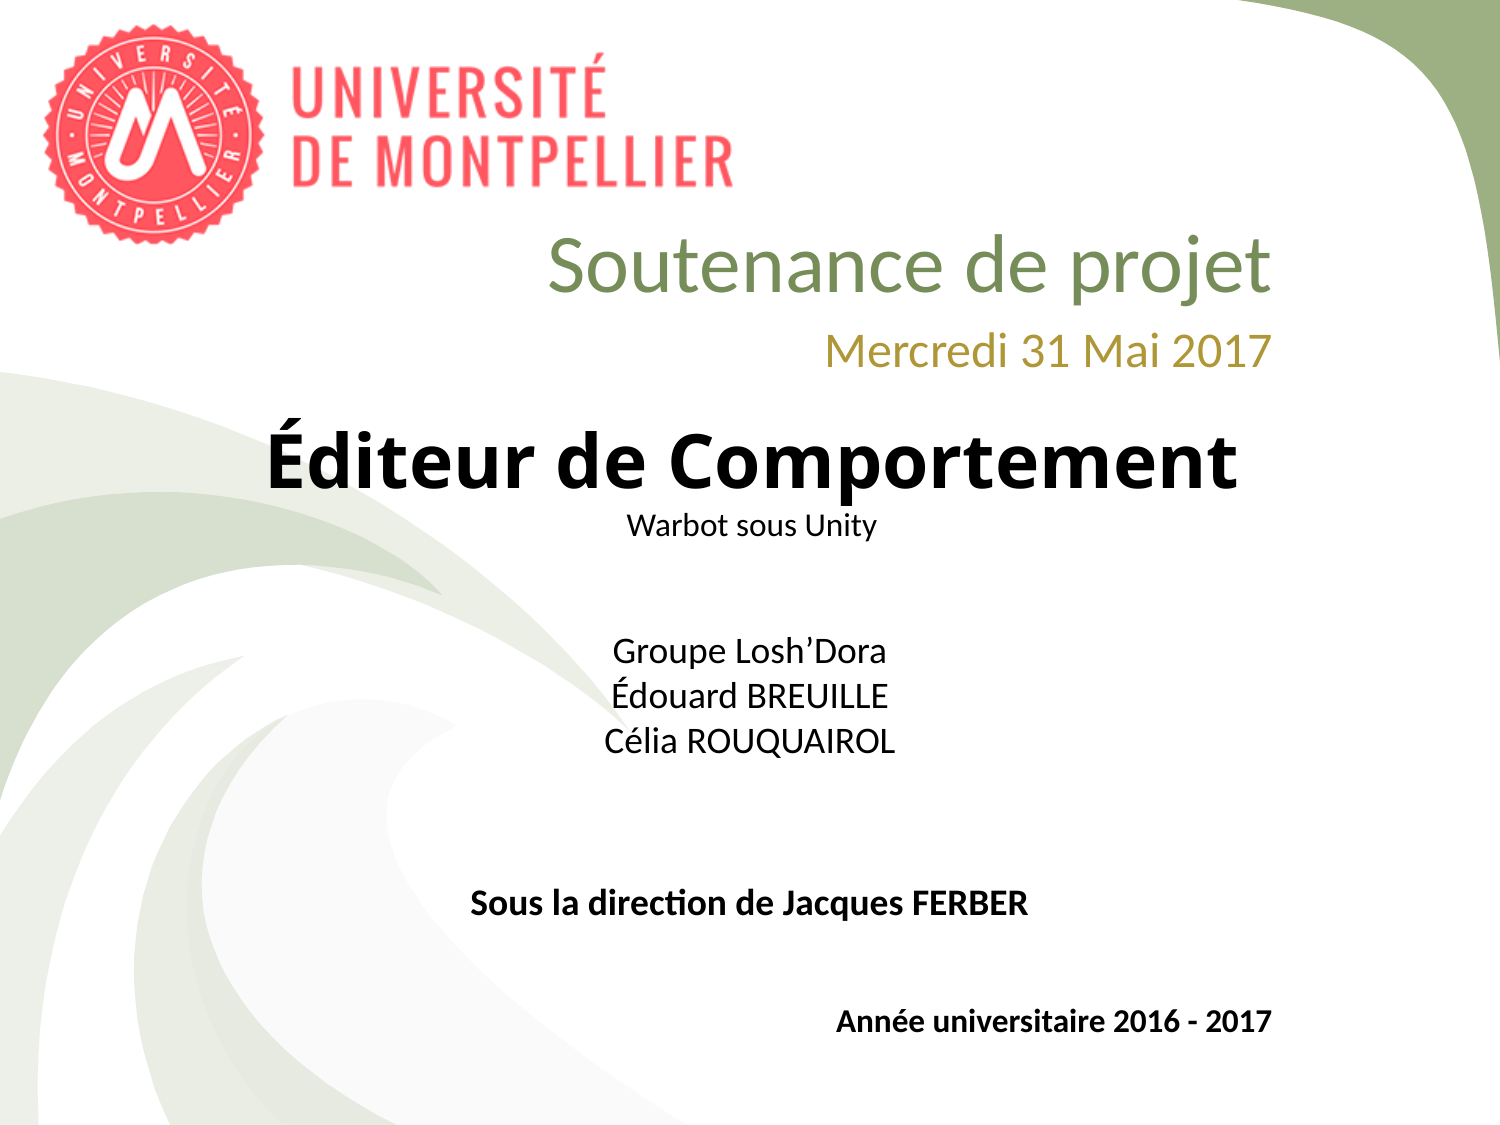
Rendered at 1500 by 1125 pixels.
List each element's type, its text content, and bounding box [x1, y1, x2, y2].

subtitle Mercredi 31 Mai 2017 [163, 309, 1289, 386]
text_box Éditeur de Comportement Warbot sous Unity [2, 406, 1500, 551]
text_box Sous la direction de Jacques FERBER [0, 870, 1500, 931]
text_box Année universitaire 2016 - 2017 [0, 991, 1288, 1047]
text_box Groupe Losh’Dora Édouard BREUILLE Célia ROUQUAIROL [0, 618, 1500, 769]
picture [36, 18, 765, 247]
title Soutenance de projet [163, 201, 1289, 309]
